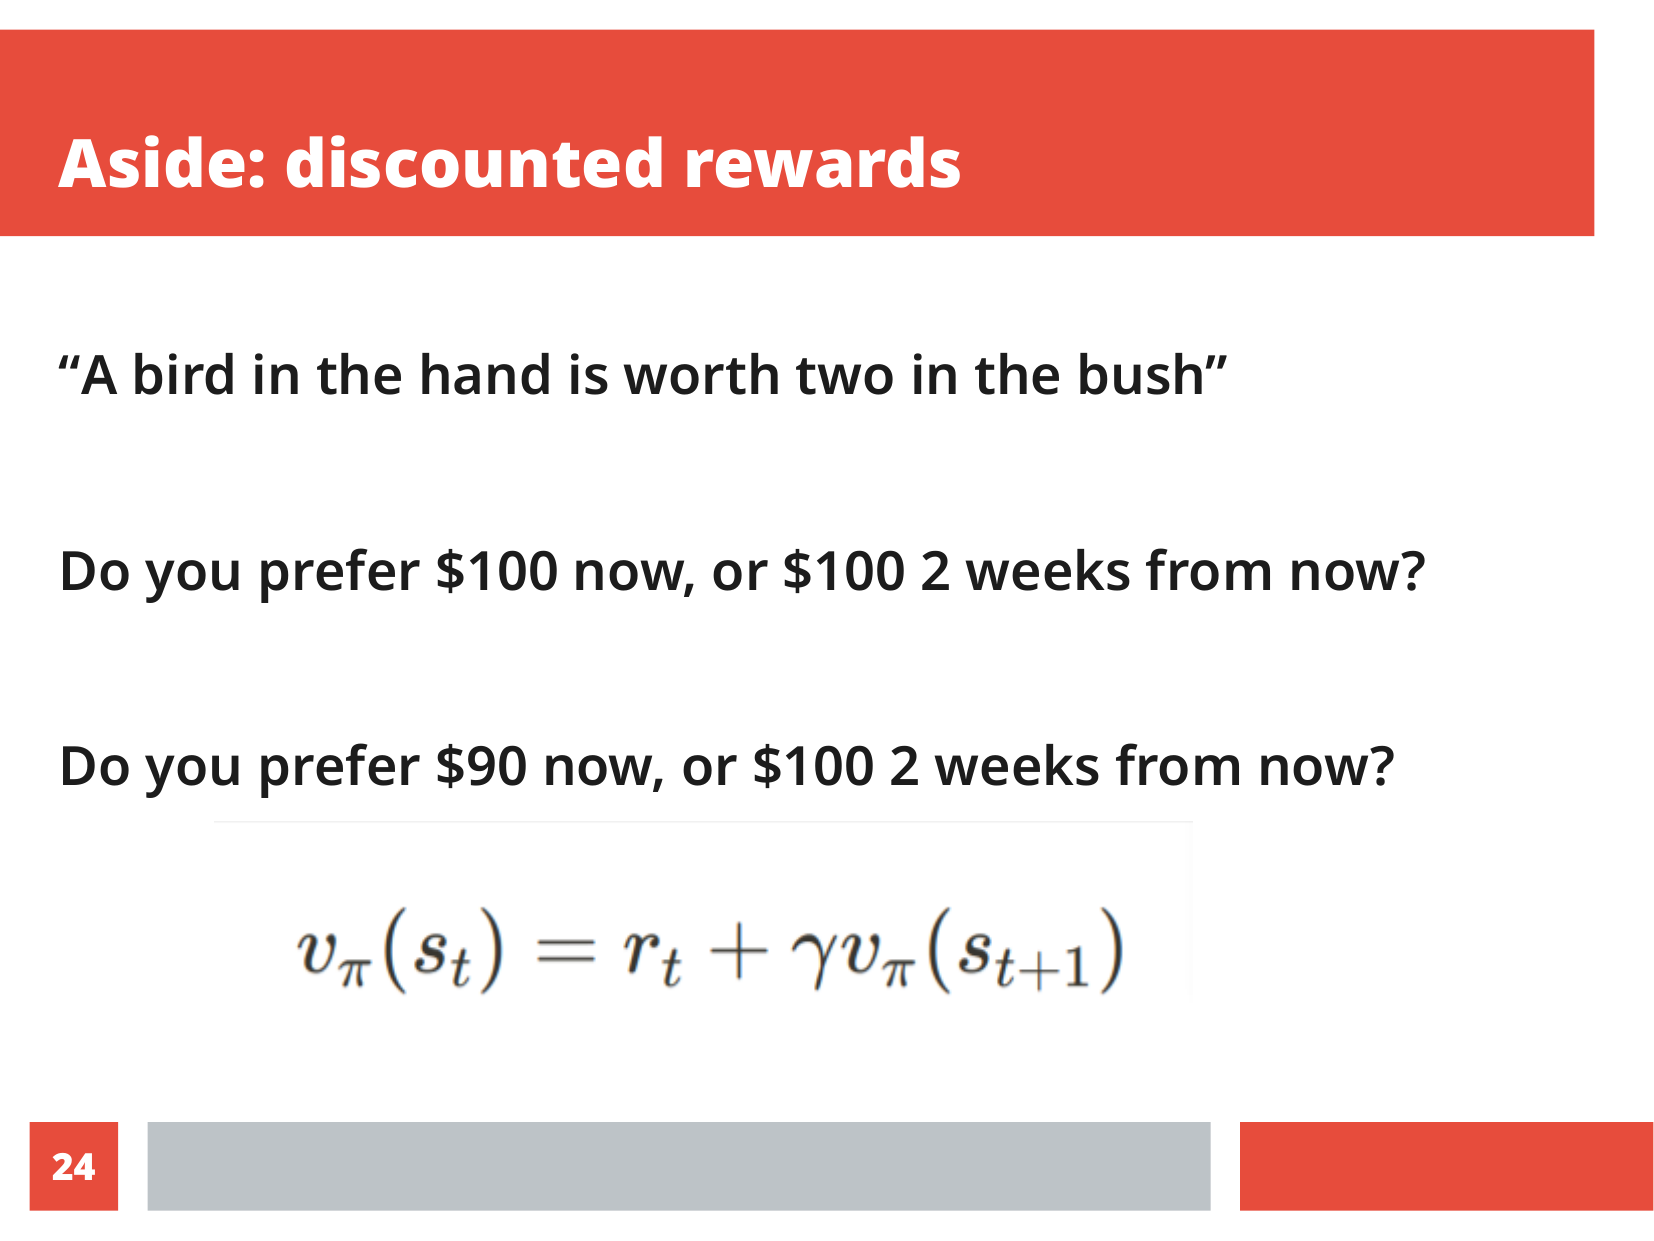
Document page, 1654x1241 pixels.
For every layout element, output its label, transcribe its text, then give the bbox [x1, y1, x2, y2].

picture [214, 821, 1193, 1075]
list “A bird in the hand is worth two in the bush” Do you prefer $100 now, or $100 2 weeks from now? Do you prefer $90 now, or $100 2 weeks from now? [59, 336, 1565, 1075]
title Aside: discounted rewards [59, 59, 1595, 207]
